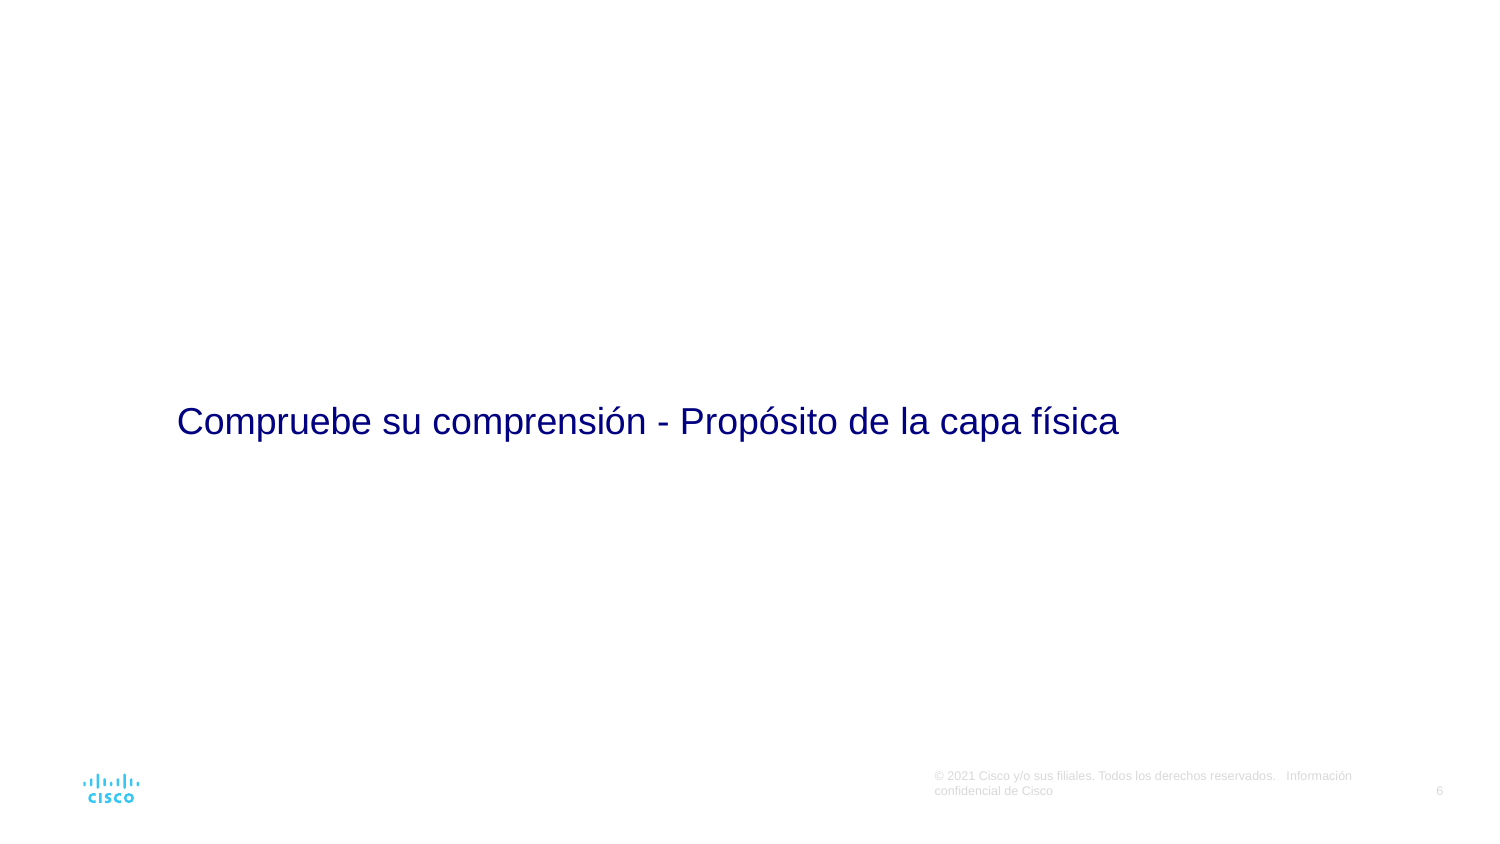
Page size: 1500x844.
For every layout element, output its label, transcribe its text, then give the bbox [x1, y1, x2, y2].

text_box Compruebe su comprensión - Propósito de la capa física [162, 393, 1388, 469]
